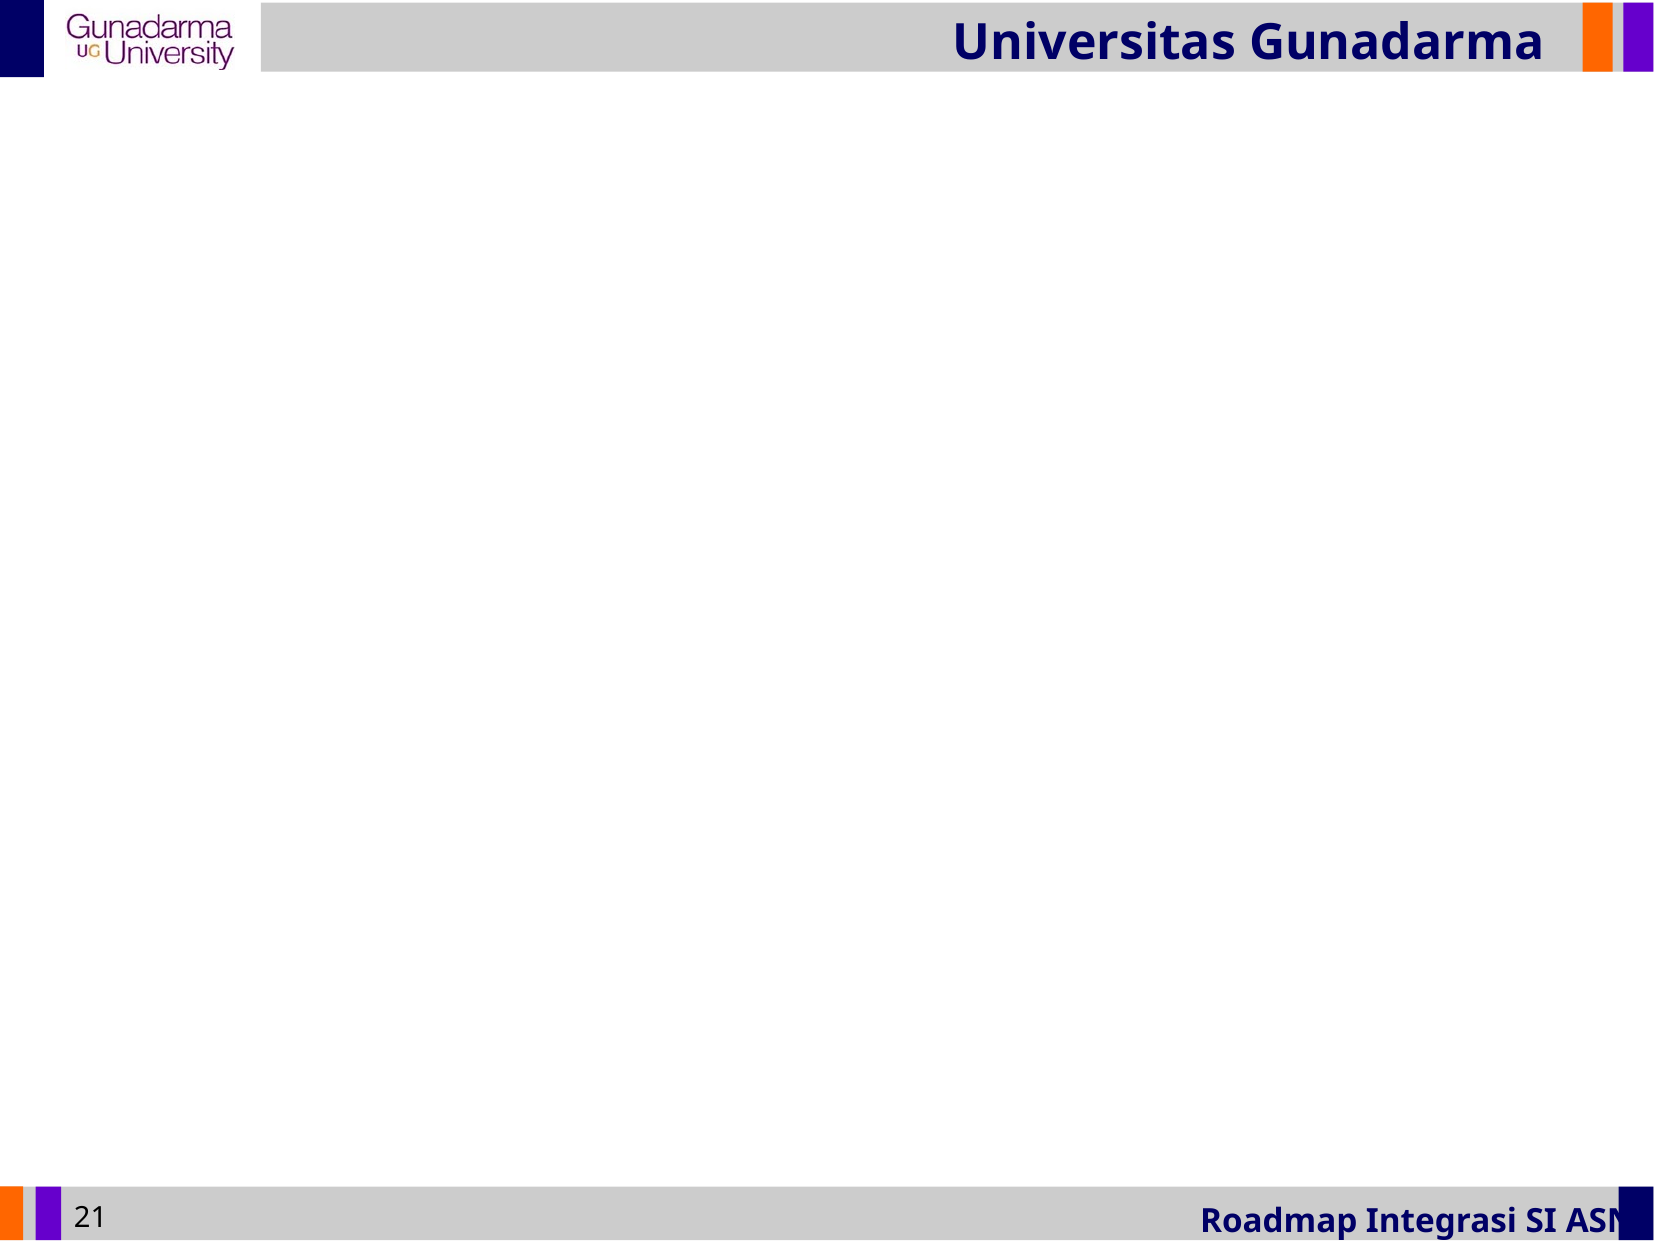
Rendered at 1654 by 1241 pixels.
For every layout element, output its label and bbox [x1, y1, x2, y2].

picture [65, 0, 235, 70]
